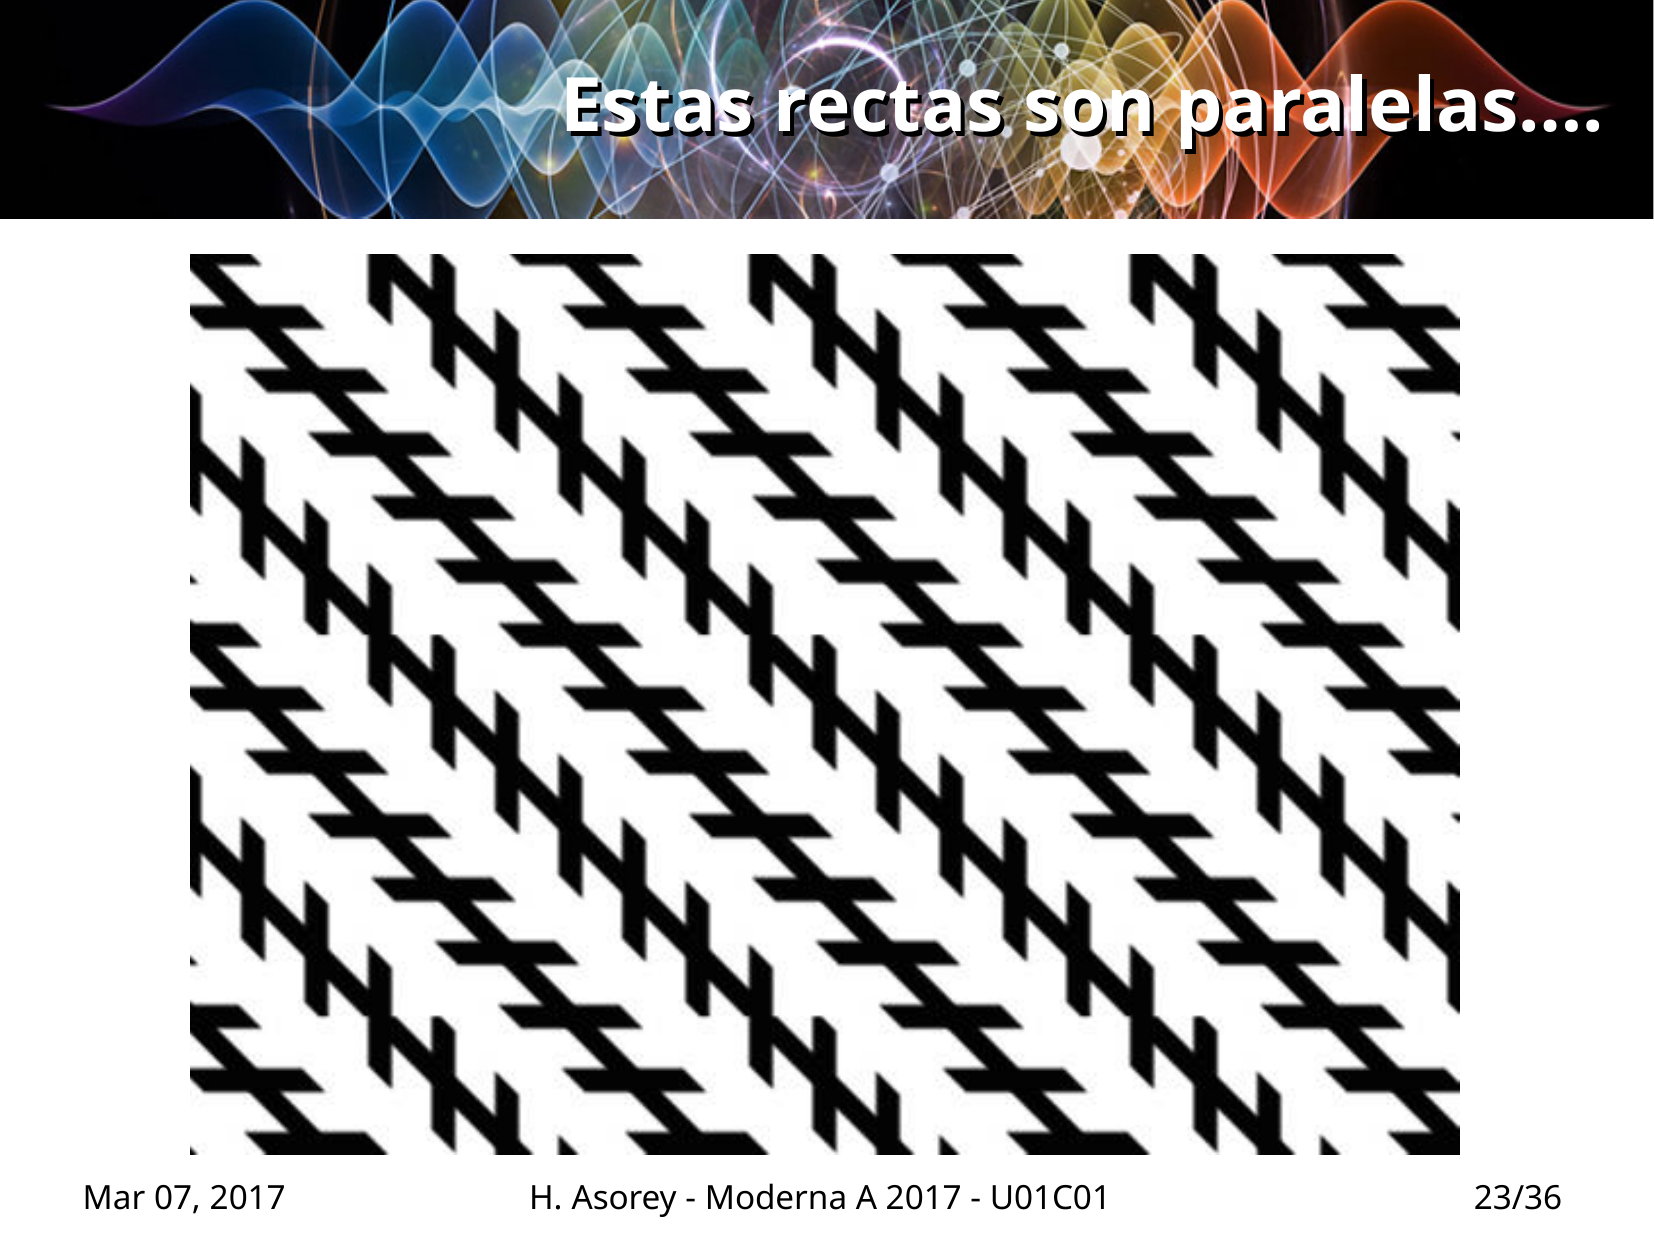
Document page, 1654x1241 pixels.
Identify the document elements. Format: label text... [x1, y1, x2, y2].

picture [190, 254, 1460, 1156]
picture [0, 0, 1654, 219]
title Estas rectas son paralelas…. [45, 15, 1606, 191]
